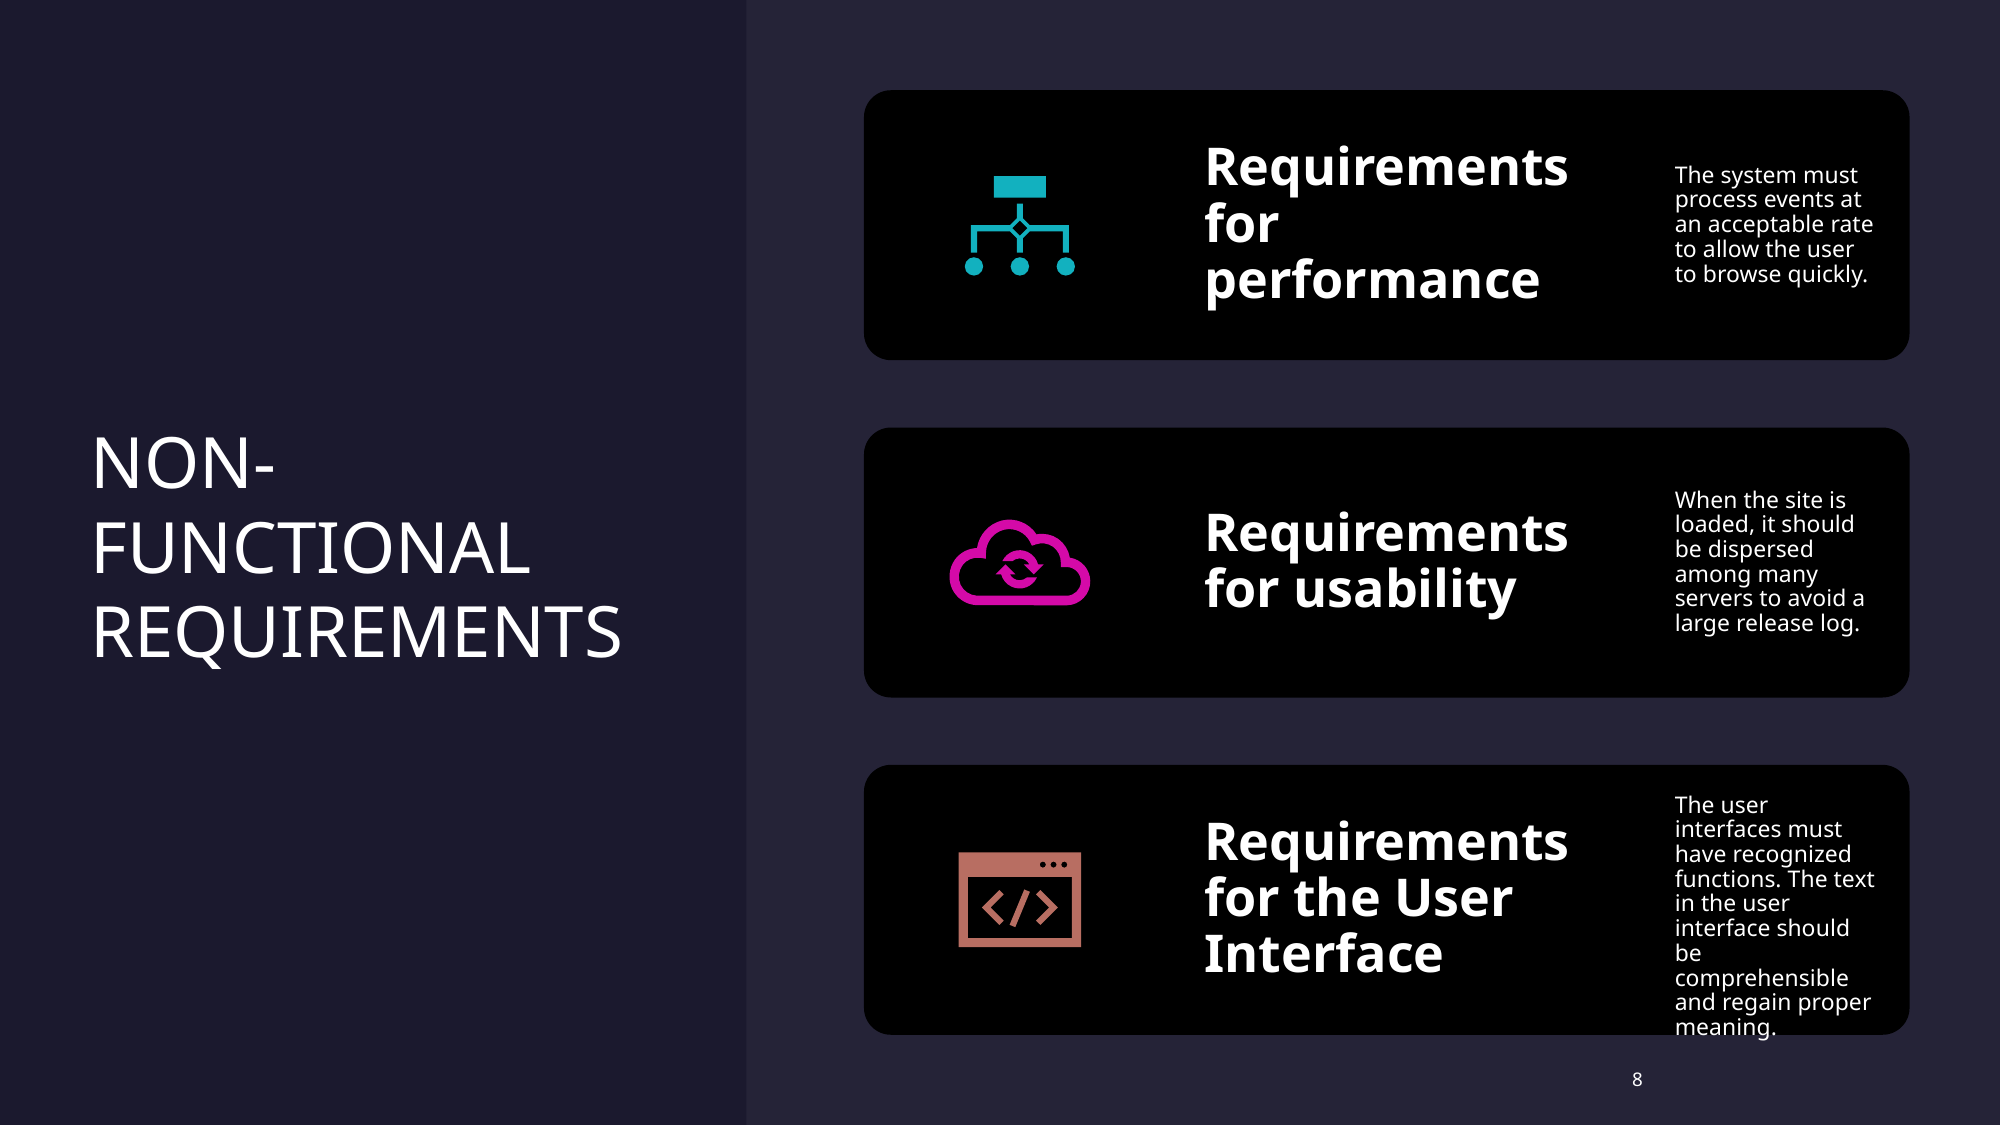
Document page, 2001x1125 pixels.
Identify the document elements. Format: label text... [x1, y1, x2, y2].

text_box The system must process events at an acceptable rate to allow the user to browse quickly. [1646, 90, 1910, 361]
text_box Requirements for usability [1175, 427, 1646, 698]
text_box When the site is loaded, it should be dispersed among many servers to avoid a large release log. [1646, 427, 1910, 698]
text_box [0, 0, 2000, 1125]
text_box The user interfaces must have recognized functions. The text in the user interface should be comprehensible and regain proper meaning. [1646, 764, 1910, 1035]
text_box Requirements for performance [1175, 90, 1646, 361]
title NON-FUNCTIONAL REQUIREMENTS [90, 90, 676, 1000]
text_box Requirements for the User Interface [1175, 764, 1646, 1035]
